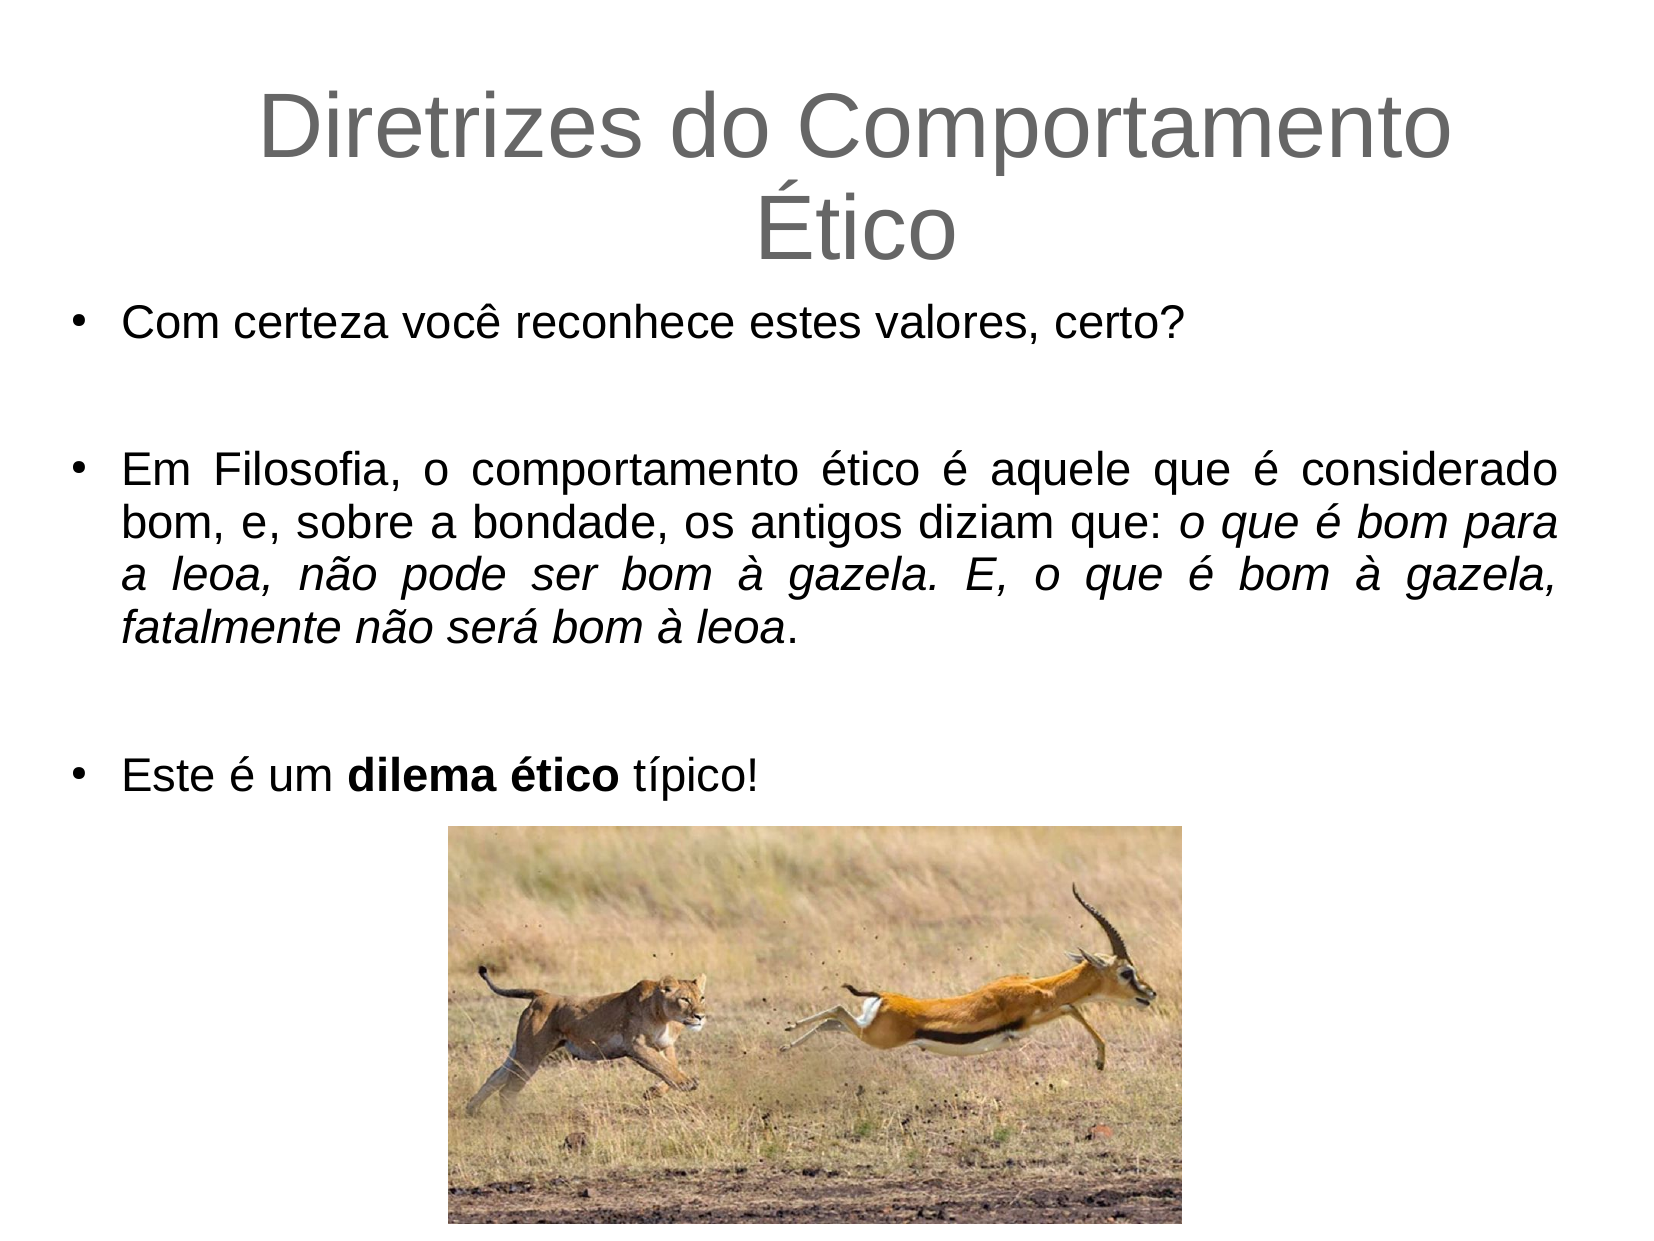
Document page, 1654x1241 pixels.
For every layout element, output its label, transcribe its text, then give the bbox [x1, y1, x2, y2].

list Com certeza você reconhece estes valores, certo? Em Filosofia, o comportamento ético é aquele que é considerado bom, e, sobre a bondade, os antigos diziam que: o que é bom para a leoa, não pode ser bom à gazela. E, o que é bom à gazela, fatalmente não será bom à leoa. Este é um dilema ético típico! [70, 295, 1560, 810]
title Diretrizes do Comportamento Ético [76, 73, 1636, 281]
picture [448, 826, 1182, 1224]
